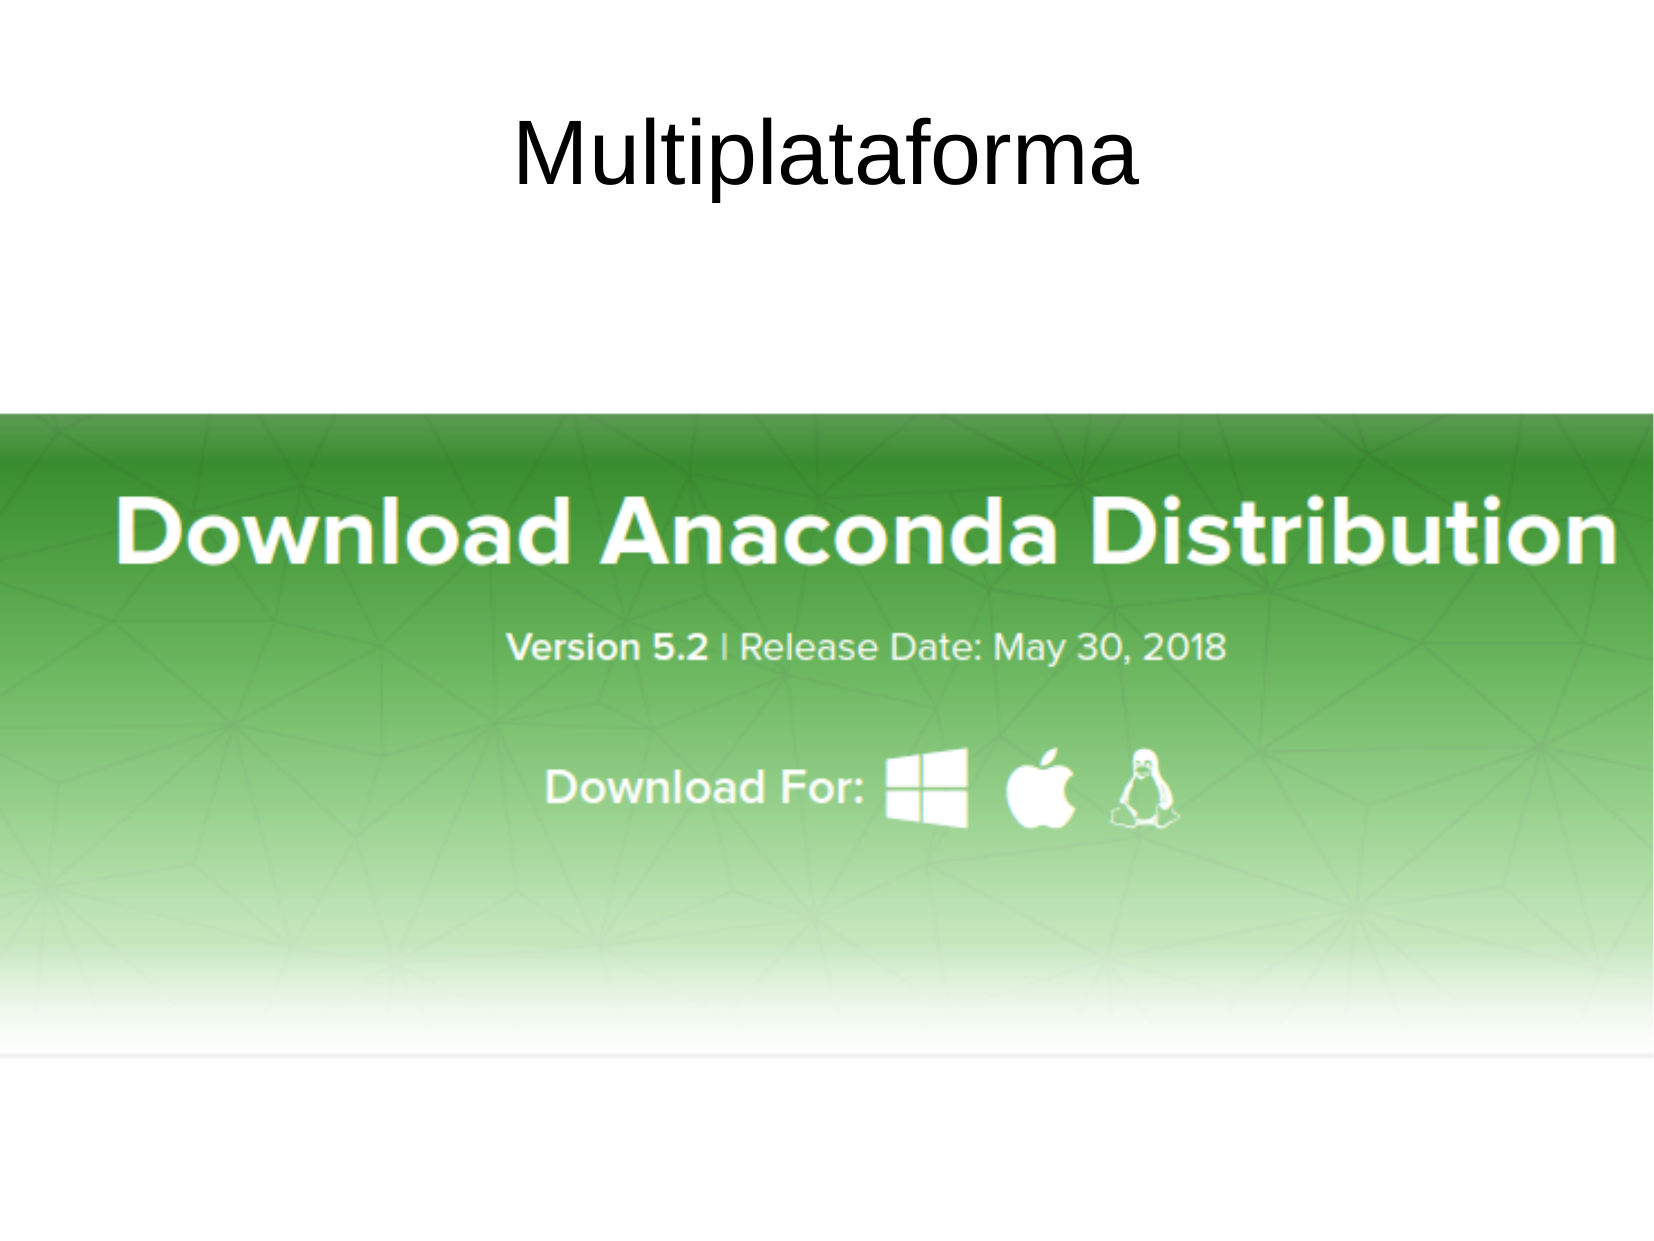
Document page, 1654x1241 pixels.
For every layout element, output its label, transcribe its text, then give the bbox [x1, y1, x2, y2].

title Multiplataforma [82, 49, 1571, 257]
picture [0, 401, 1654, 1070]
